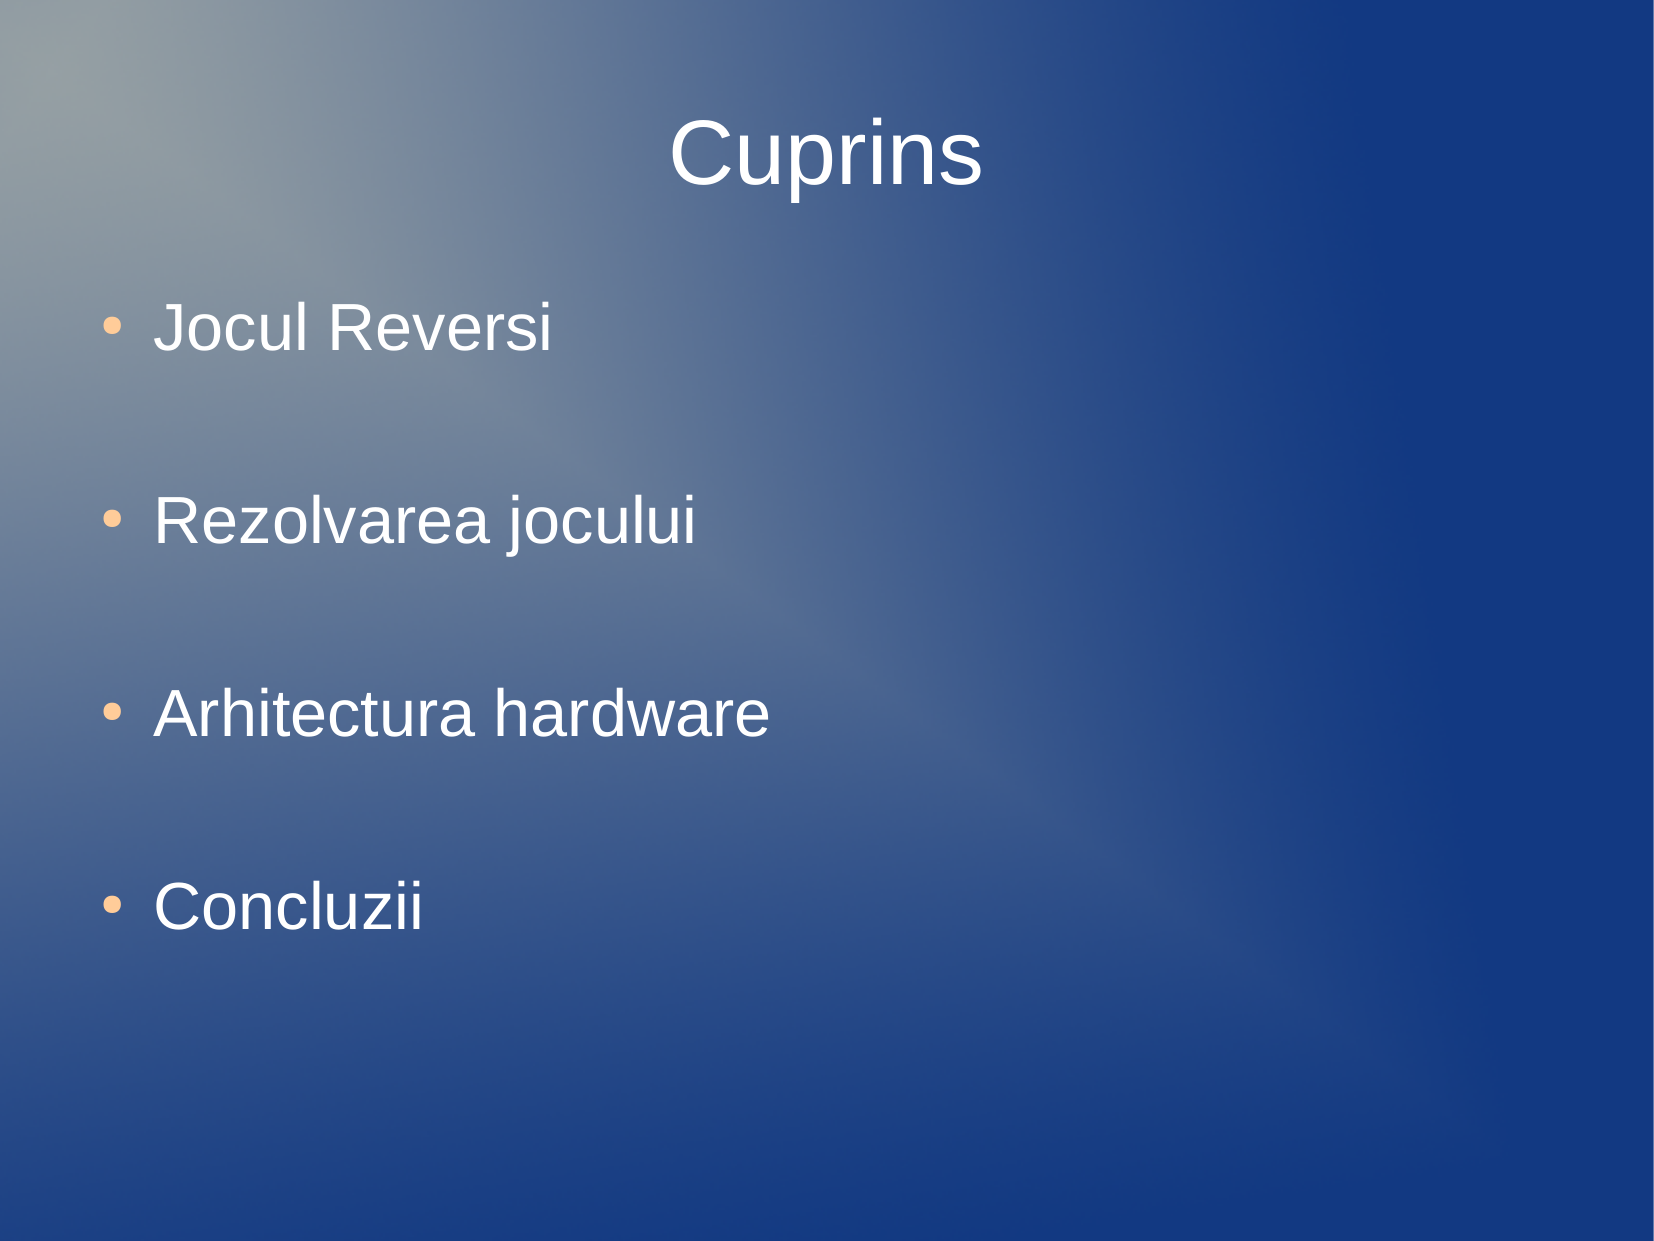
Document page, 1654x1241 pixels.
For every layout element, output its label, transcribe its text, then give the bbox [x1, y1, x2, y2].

list Jocul Reversi Rezolvarea jocului Arhitectura hardware Concluzii [82, 290, 1571, 1094]
picture [0, 0, 1654, 1241]
title Cuprins [82, 49, 1571, 257]
